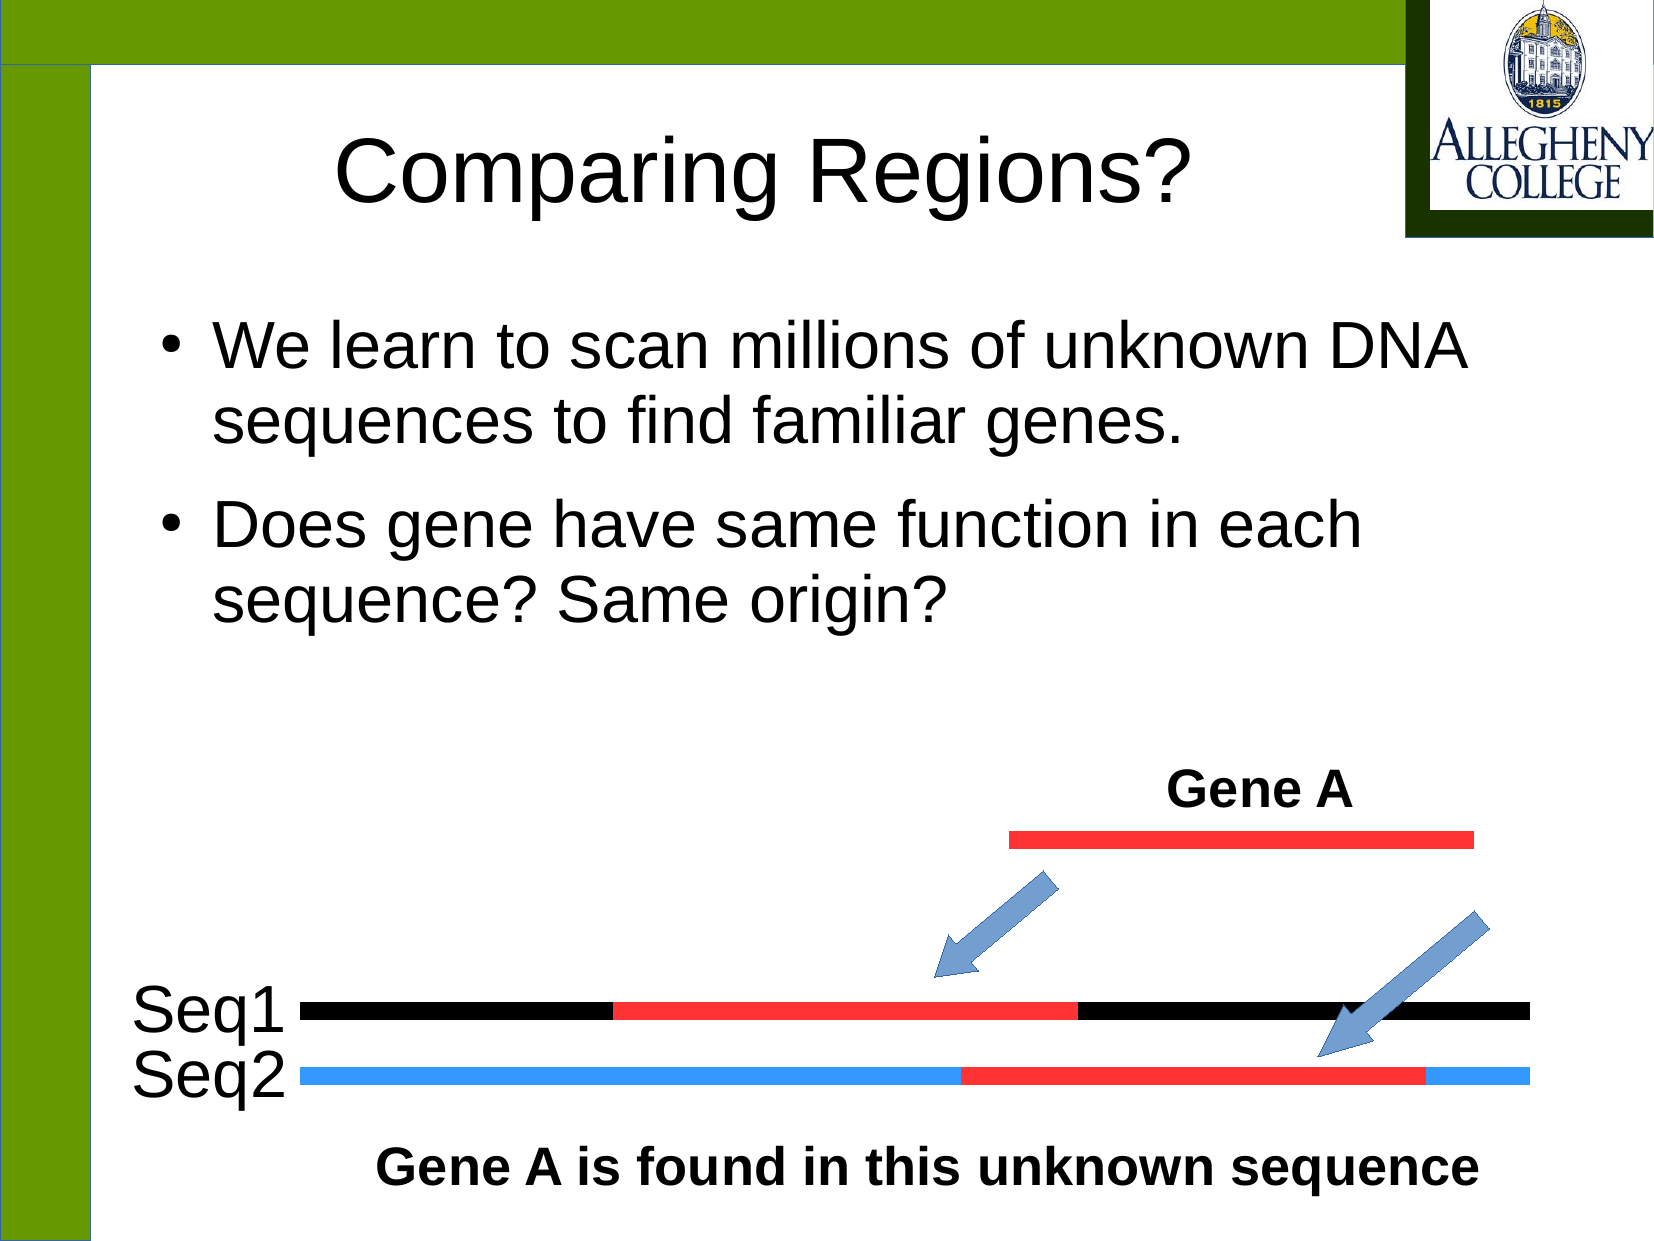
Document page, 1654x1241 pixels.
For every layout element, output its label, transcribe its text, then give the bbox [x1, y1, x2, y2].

text_box Seq1 [60, 971, 317, 1036]
title Comparing Regions? [91, 67, 1466, 275]
text_box [1317, 910, 1490, 1057]
text_box [934, 870, 1059, 978]
text_box Gene A is found in this unknown sequence [360, 1128, 1498, 1205]
list We learn to scan millions of unknown DNA sequences to find familiar genes. Does gene have same function in each sequence? Same origin? [141, 307, 1630, 811]
text_box [0, 0, 1654, 1241]
picture [1430, 0, 1654, 210]
text_box Gene A [1152, 750, 1371, 827]
text_box Seq2 [60, 1036, 317, 1127]
